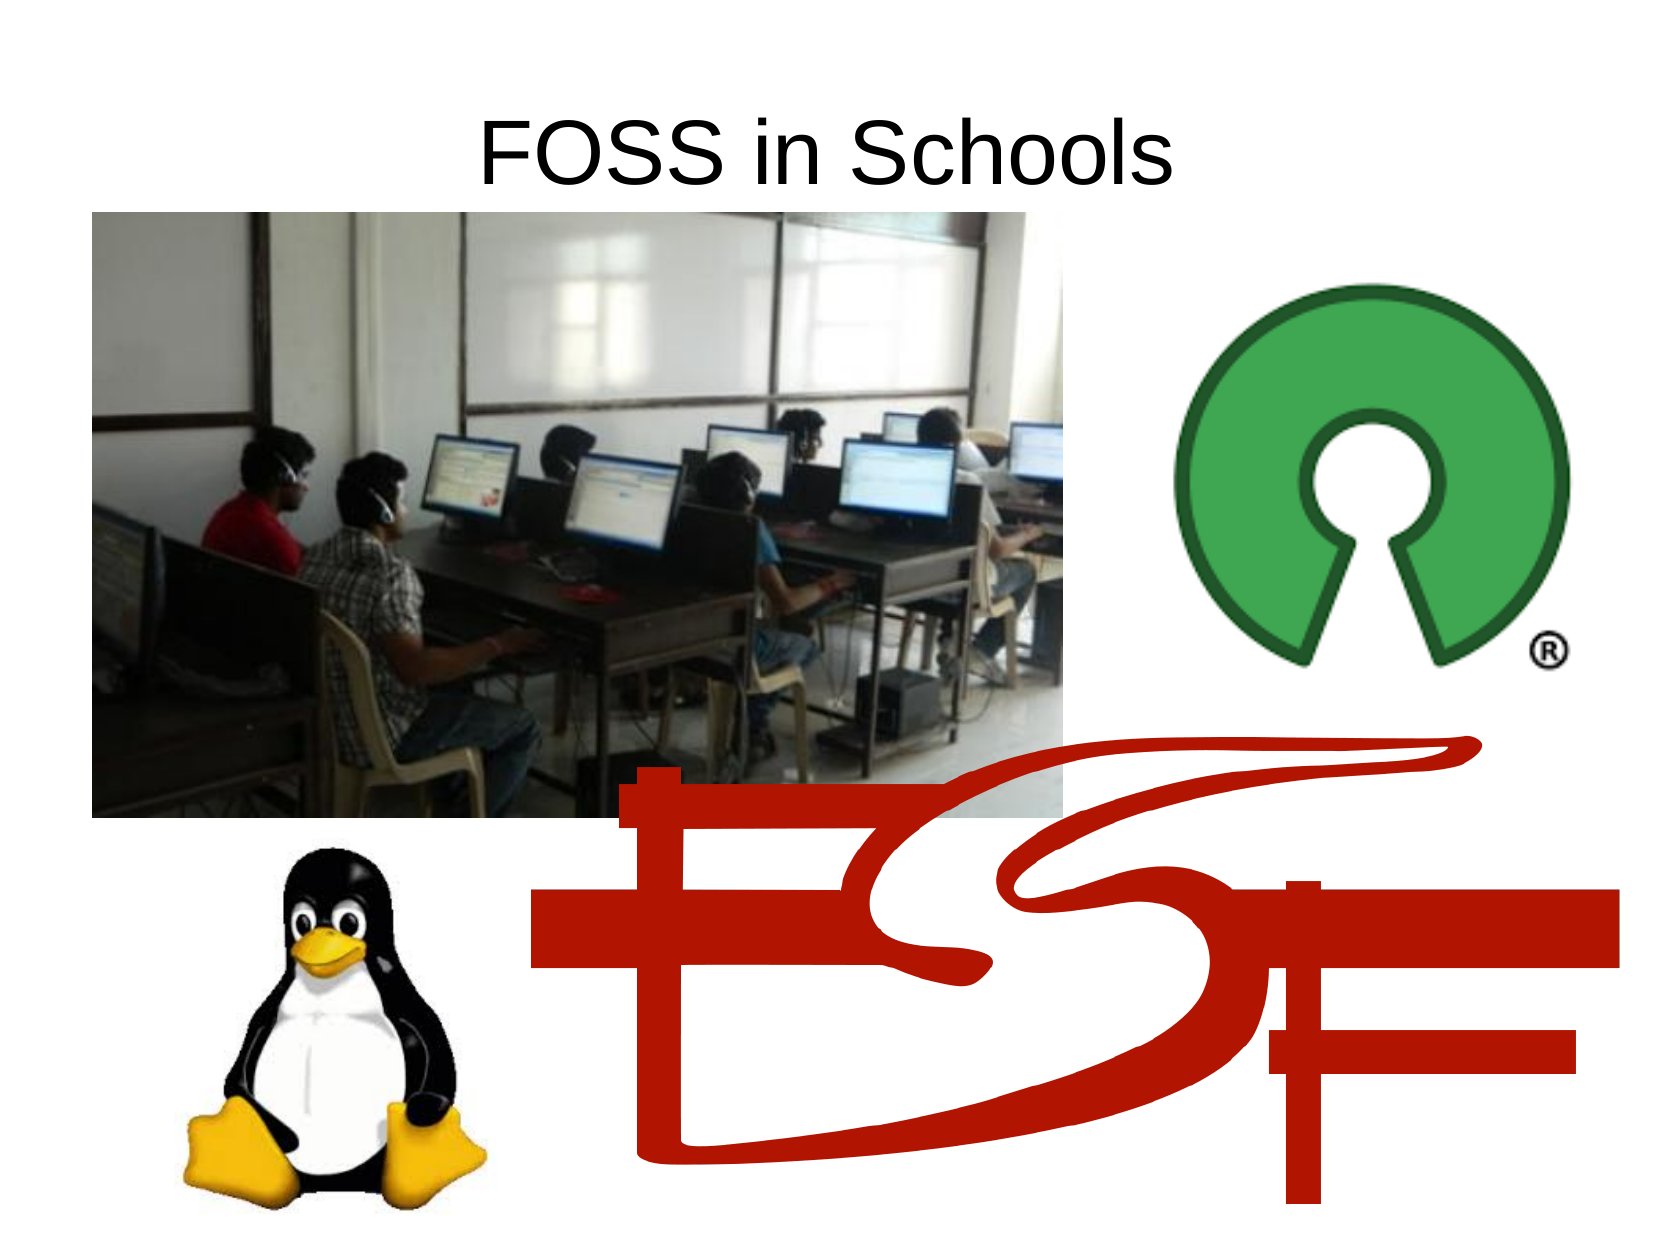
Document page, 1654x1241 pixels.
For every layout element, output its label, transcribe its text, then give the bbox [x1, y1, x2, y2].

picture [1113, 265, 1619, 686]
title FOSS in Schools [82, 49, 1571, 257]
picture [174, 838, 497, 1220]
picture [92, 212, 1620, 1204]
